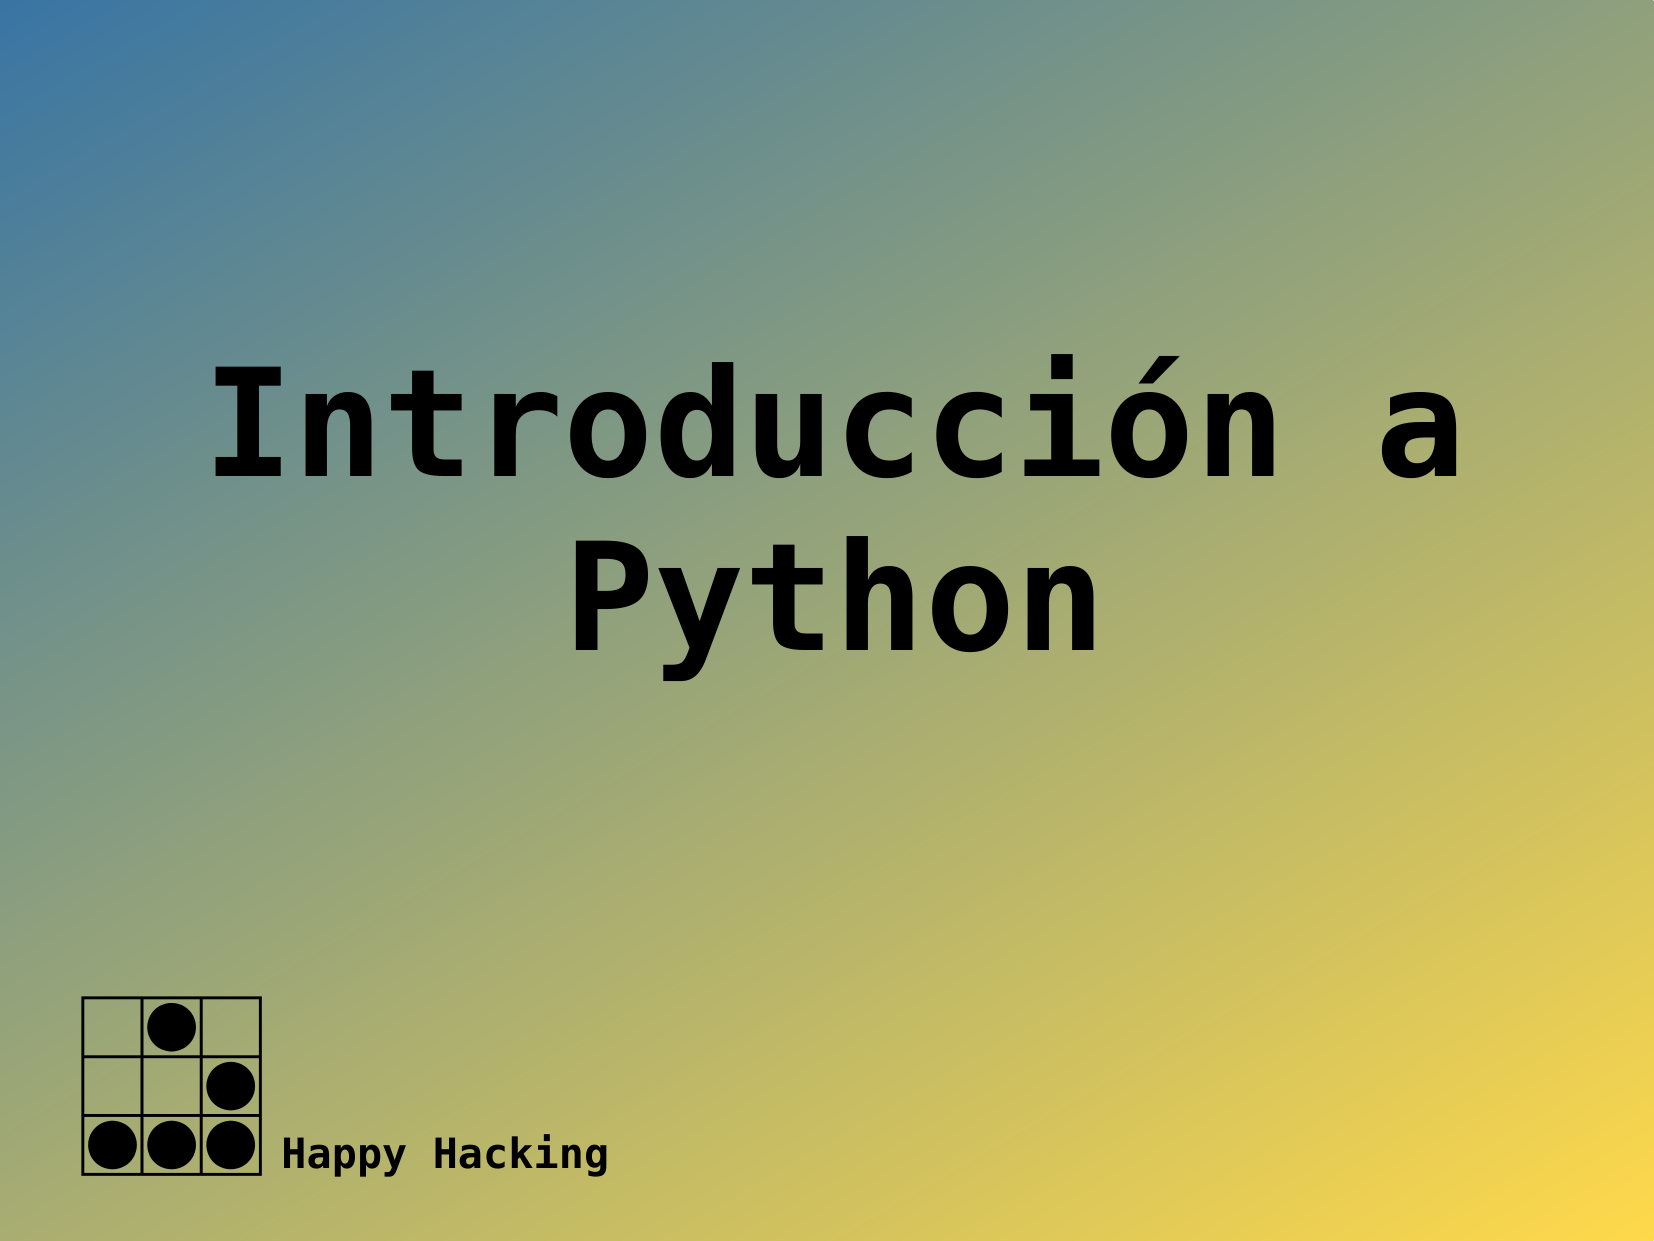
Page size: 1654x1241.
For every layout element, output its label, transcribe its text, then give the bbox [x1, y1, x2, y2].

text_box Happy Hacking [266, 1098, 657, 1187]
picture [68, 983, 275, 1190]
subtitle Introducción a Python [91, 46, 1580, 978]
